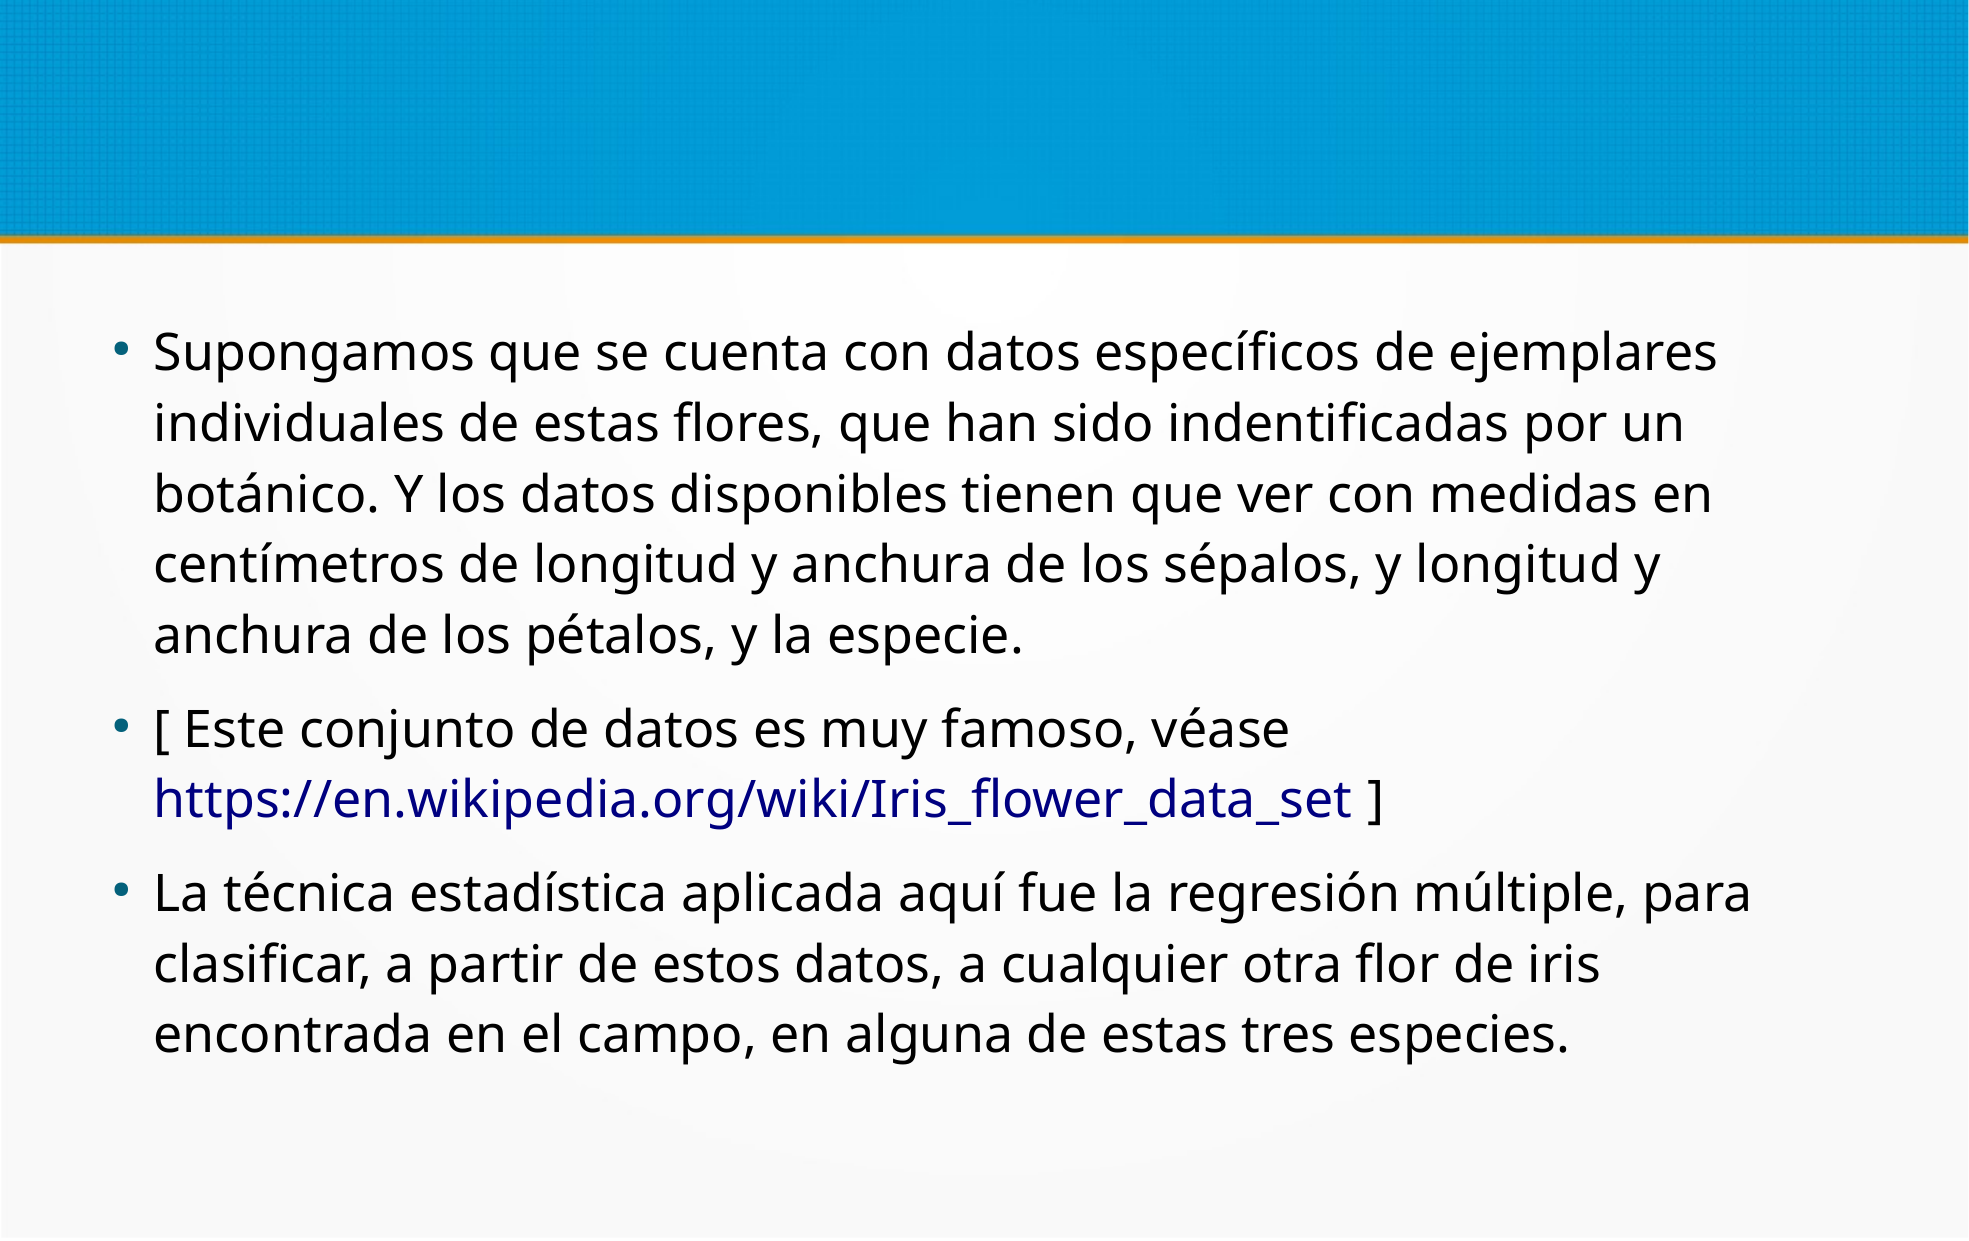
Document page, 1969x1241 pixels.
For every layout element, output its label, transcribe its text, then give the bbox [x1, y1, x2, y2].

list Supongamos que se cuenta con datos específicos de ejemplares individuales de estas flores, que han sido indentificadas por un botánico. Y los datos disponibles tienen que ver con medidas en centímetros de longitud y anchura de los sépalos, y longitud y anchura de los pétalos, y la especie. [ Este conjunto de datos es muy famoso, véase https://en.wikipedia.org/wiki/Iris_flower_data_set ] La técnica estadística aplicada aquí fue la regresión múltiple, para clasificar, a partir de estos datos, a cualquier otra flor de iris encontrada en el campo, en alguna de estas tres especies. [98, 315, 1861, 1081]
picture [0, 233, 1969, 1241]
